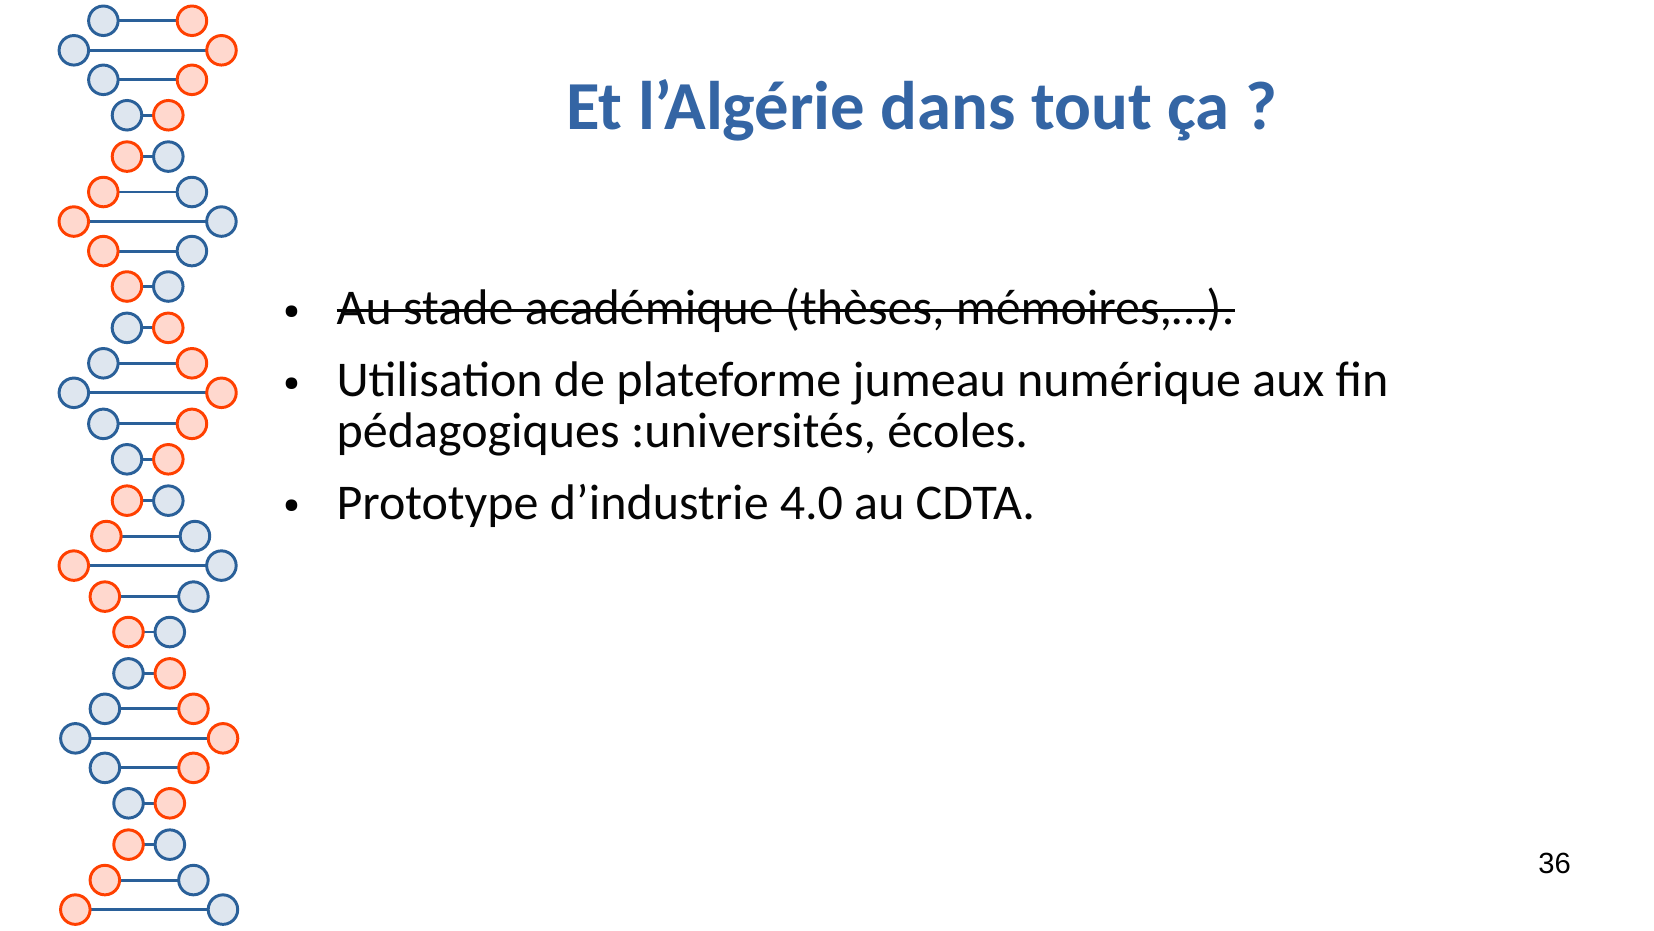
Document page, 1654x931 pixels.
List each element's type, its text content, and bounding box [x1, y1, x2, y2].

title Et l’Algérie dans tout ça ? [265, 35, 1595, 189]
list Au stade académique (thèses, mémoires,…). Utilisation de plateforme jumeau numérique aux fin pédagogiques :universités, écoles. Prototype d’industrie 4.0 au CDTA. [265, 287, 1595, 827]
